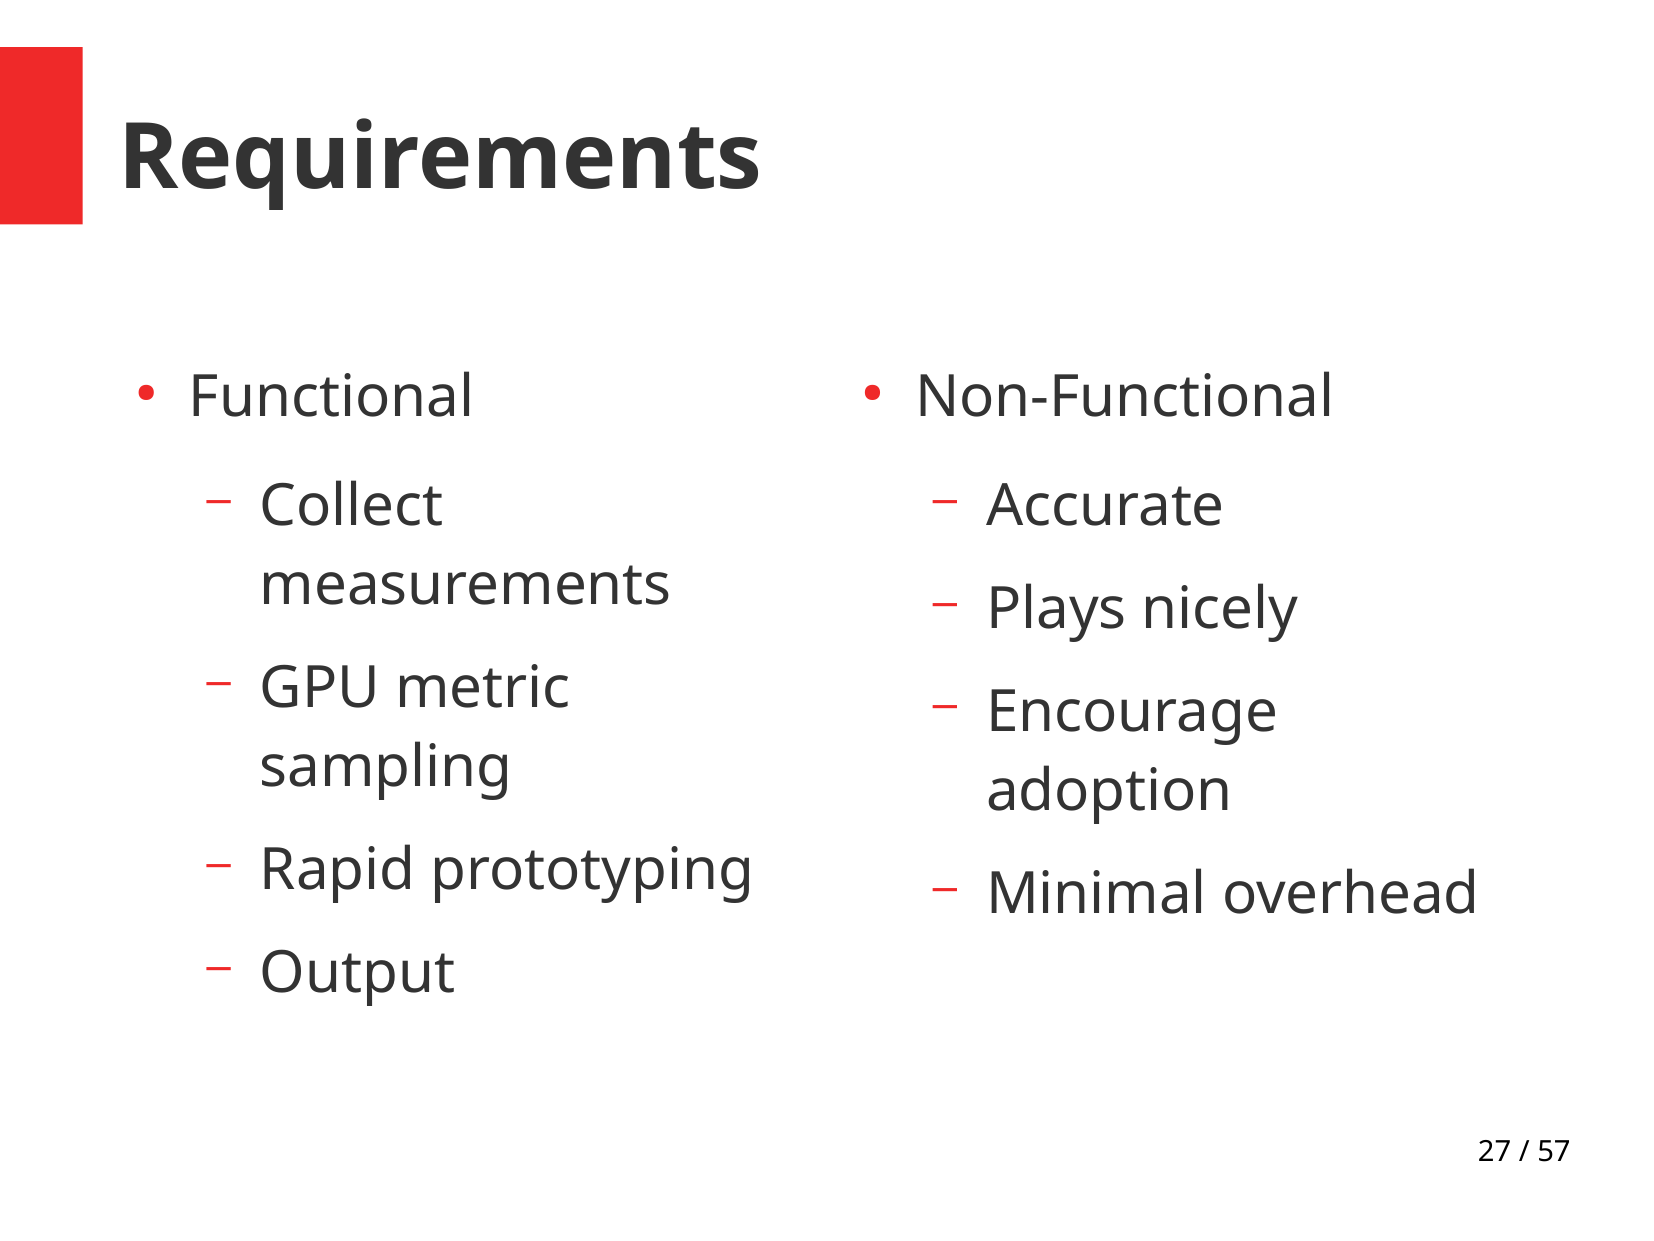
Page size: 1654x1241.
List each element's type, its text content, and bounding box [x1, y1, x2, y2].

list Functional Collect measurements GPU metric sampling Rapid prototyping Output [118, 354, 810, 1074]
title Requirements [118, 49, 1571, 257]
list Non-Functional Accurate Plays nicely Encourage adoption Minimal overhead [844, 354, 1536, 1074]
